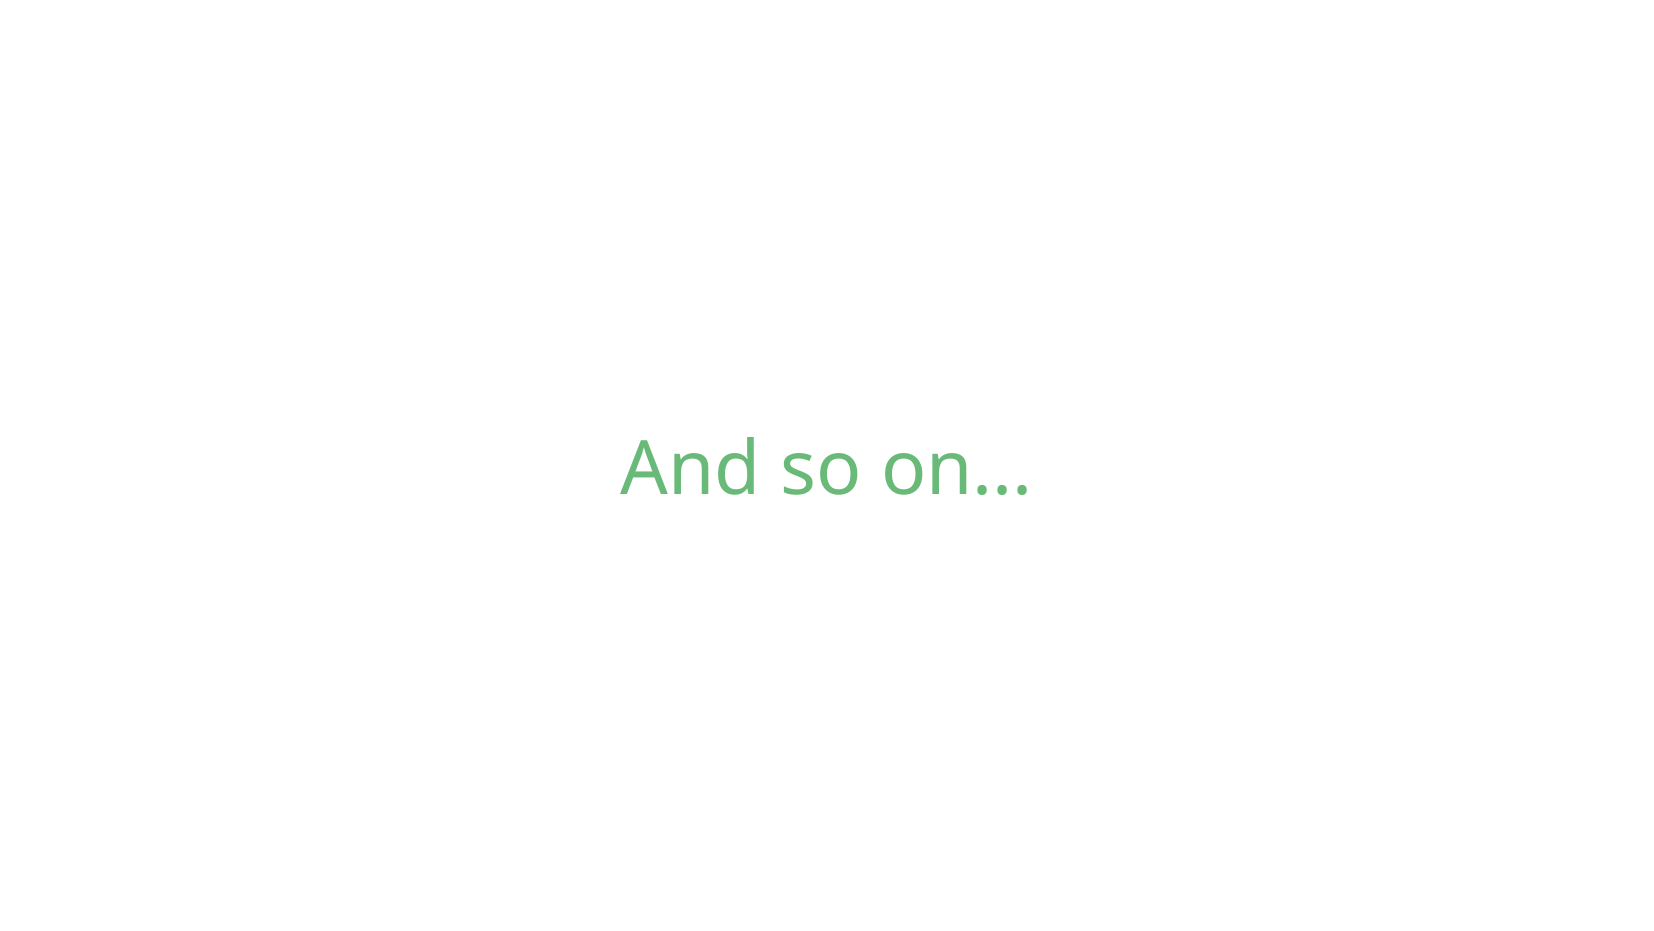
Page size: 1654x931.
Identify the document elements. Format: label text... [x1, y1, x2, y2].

title And so on... [59, 406, 1595, 525]
